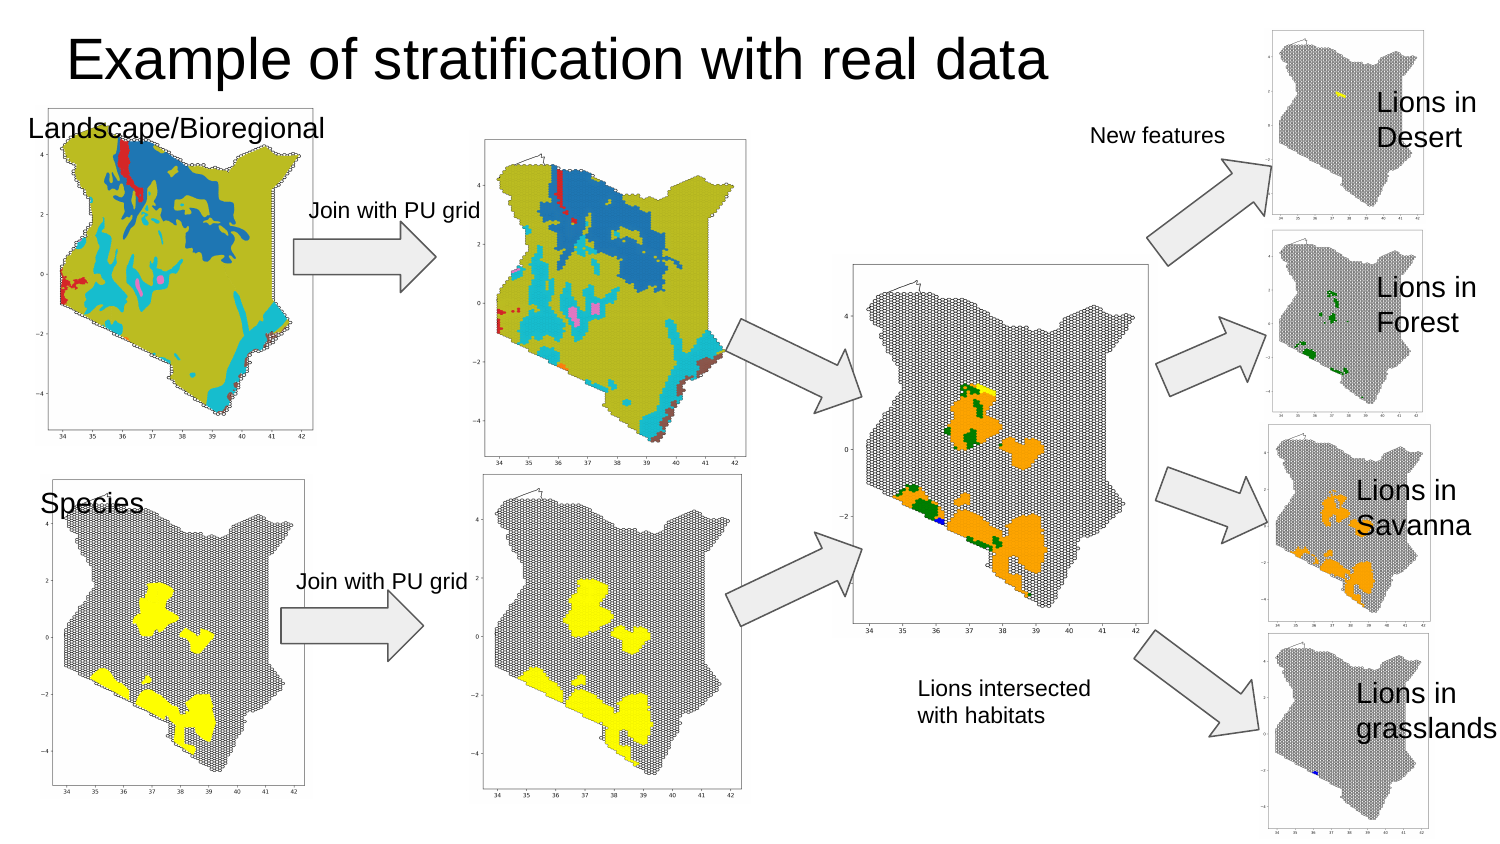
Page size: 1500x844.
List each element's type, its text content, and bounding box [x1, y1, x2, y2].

title Example of stratification with real data [51, 5, 1449, 100]
picture [469, 83, 1158, 804]
text_box New features [1074, 105, 1280, 178]
text_box Lions in Forest [1361, 253, 1500, 347]
picture [40, 474, 313, 799]
text_box [280, 609, 424, 662]
text_box [293, 238, 437, 293]
text_box Lions in Desert [1361, 68, 1500, 162]
picture [1264, 28, 1426, 224]
text_box [1133, 630, 1259, 737]
text_box Landscape/Bioregional [12, 94, 372, 162]
text_box Lions in Savanna [1341, 456, 1500, 550]
text_box Join with PU grid [293, 180, 469, 238]
text_box [1155, 316, 1266, 397]
text_box [1155, 467, 1268, 544]
text_box [725, 532, 862, 627]
text_box [1146, 178, 1270, 267]
picture [35, 162, 317, 446]
text_box [725, 318, 862, 414]
text_box Lions intersected with habitats [902, 658, 1108, 801]
text_box Lions in grasslands [1341, 659, 1500, 754]
text_box Join with PU grid [280, 551, 469, 609]
text_box Species [25, 469, 200, 537]
picture [1259, 228, 1435, 839]
